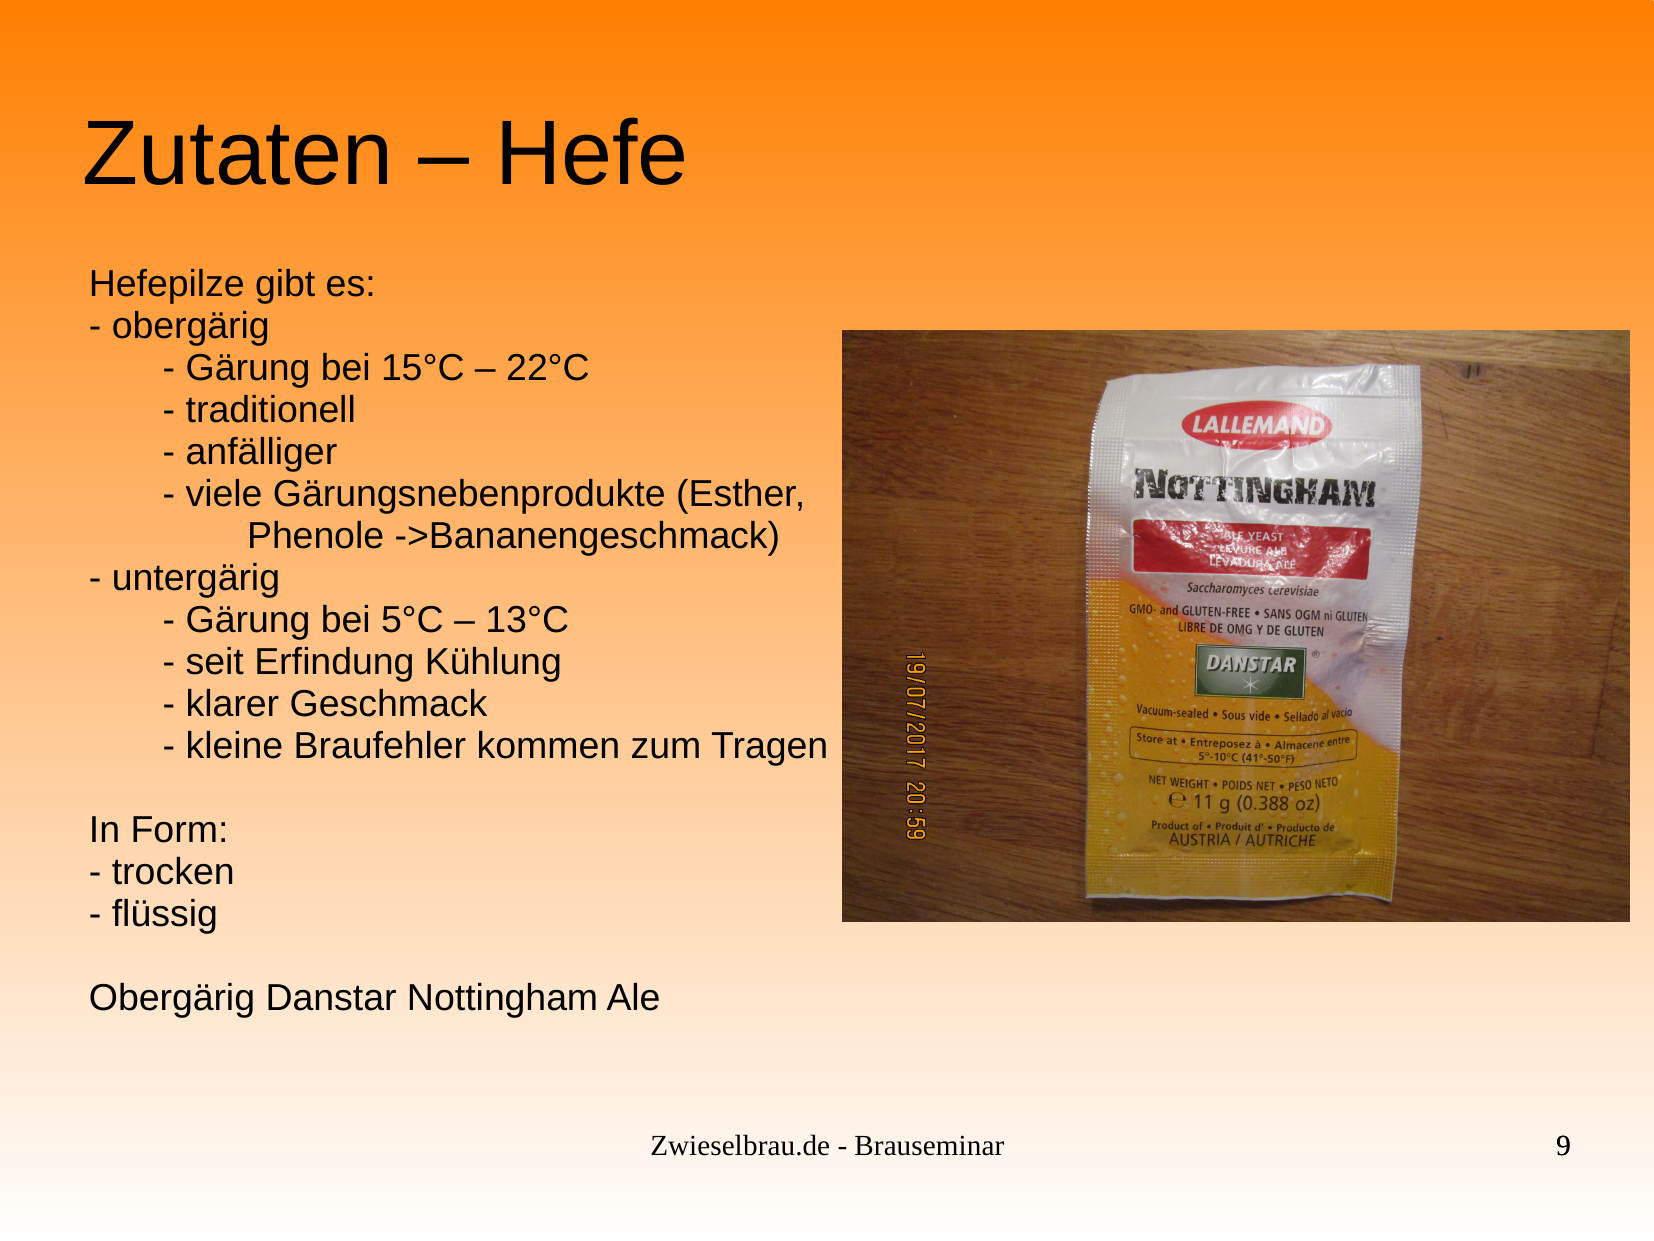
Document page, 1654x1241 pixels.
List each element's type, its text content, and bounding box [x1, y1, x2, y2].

text_box <Foliennummer> [1185, 1129, 1571, 1216]
text_box Hefepilze gibt es: - obergärig - Gärung bei 15°C – 22°C - traditionell - anfälliger - viele Gärungsnebenprodukte (Esther, Phenole ->Bananengeschmack) - untergärig - Gärung bei 5°C – 13°C - seit Erfindung Kühlung - klarer Geschmack - kleine Braufehler kommen zum Tragen In Form: - trocken - flüssig Obergärig Danstar Nottingham Ale [74, 255, 916, 1027]
title Zutaten – Hefe [82, 49, 1571, 257]
picture [842, 330, 1630, 922]
